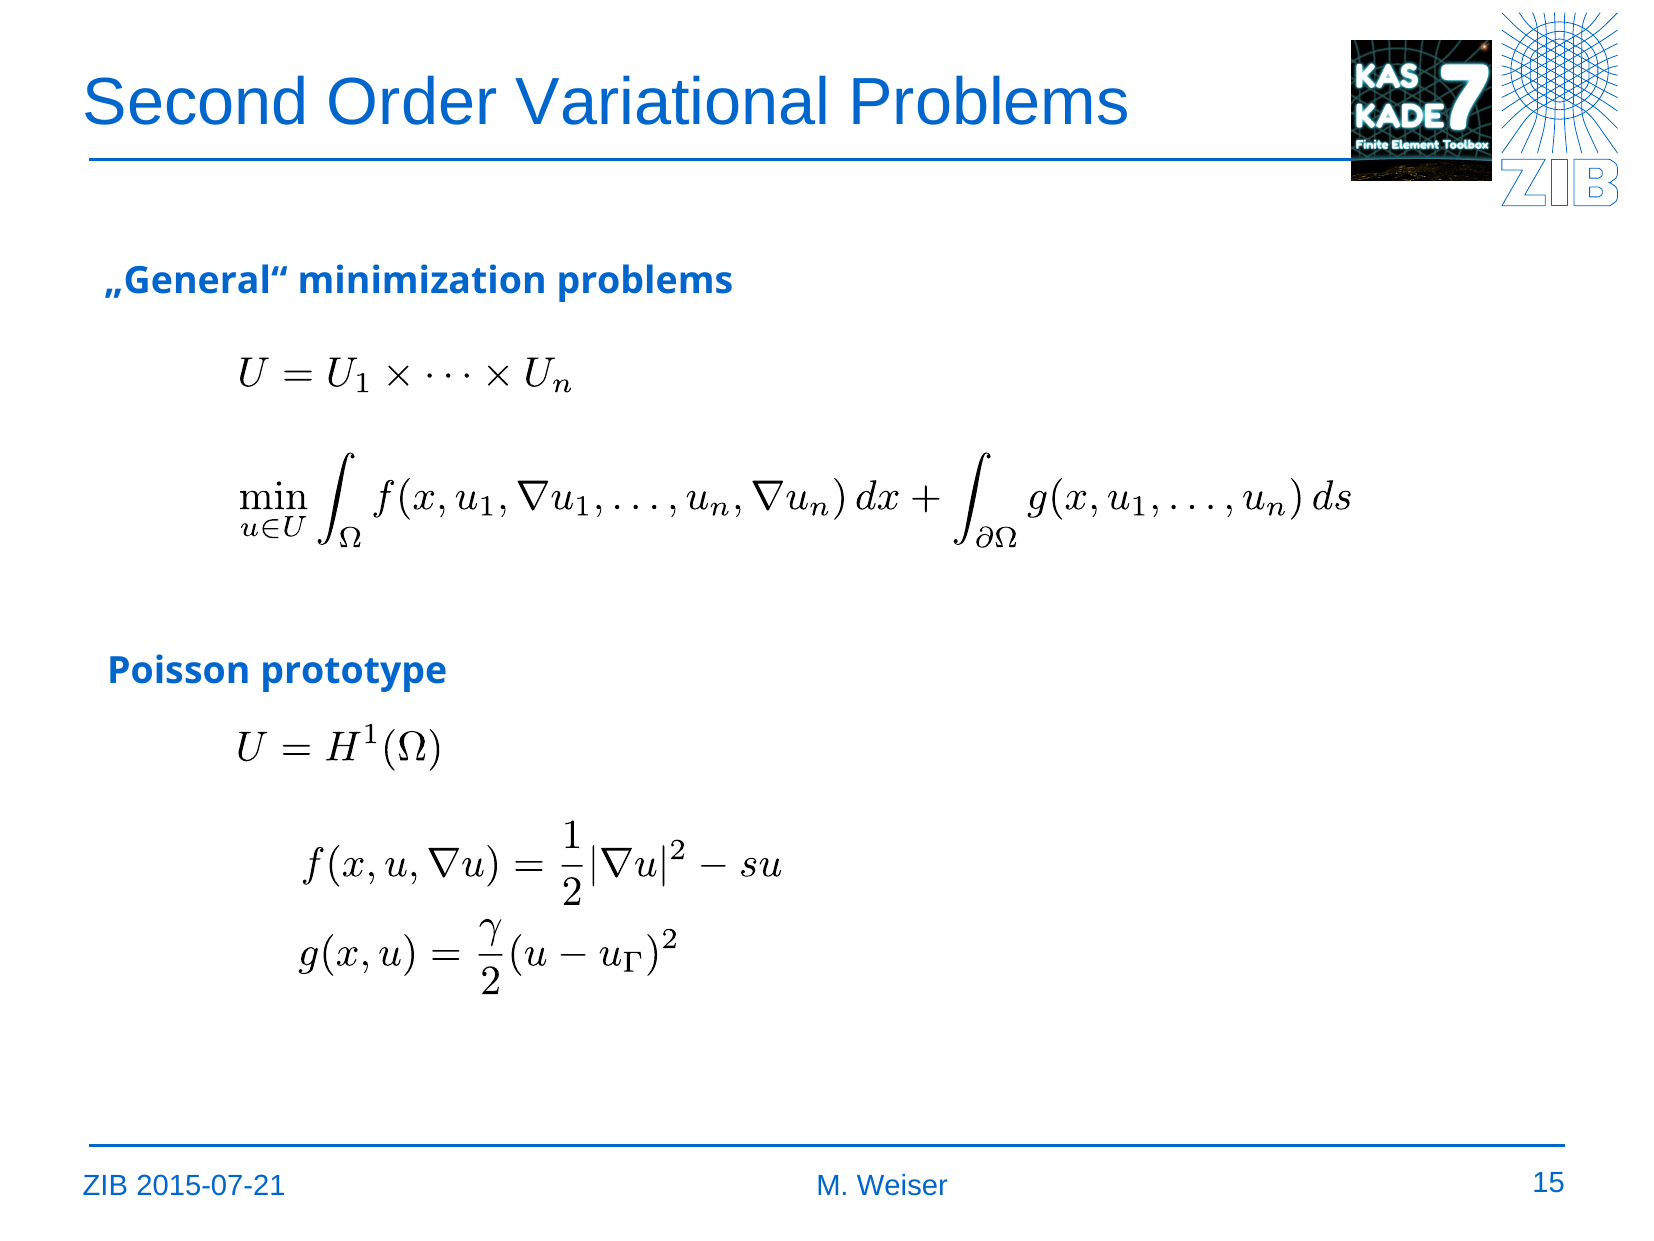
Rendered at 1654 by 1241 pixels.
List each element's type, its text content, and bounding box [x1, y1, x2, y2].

picture [1351, 40, 1492, 181]
text_box „General“ minimization problems [89, 245, 729, 305]
picture [240, 452, 1351, 548]
picture [240, 357, 572, 393]
title Second Order Variational Problems [82, 64, 1359, 139]
picture [298, 918, 676, 995]
text_box Poisson prototype [92, 636, 451, 696]
picture [238, 723, 440, 771]
picture [302, 820, 782, 905]
